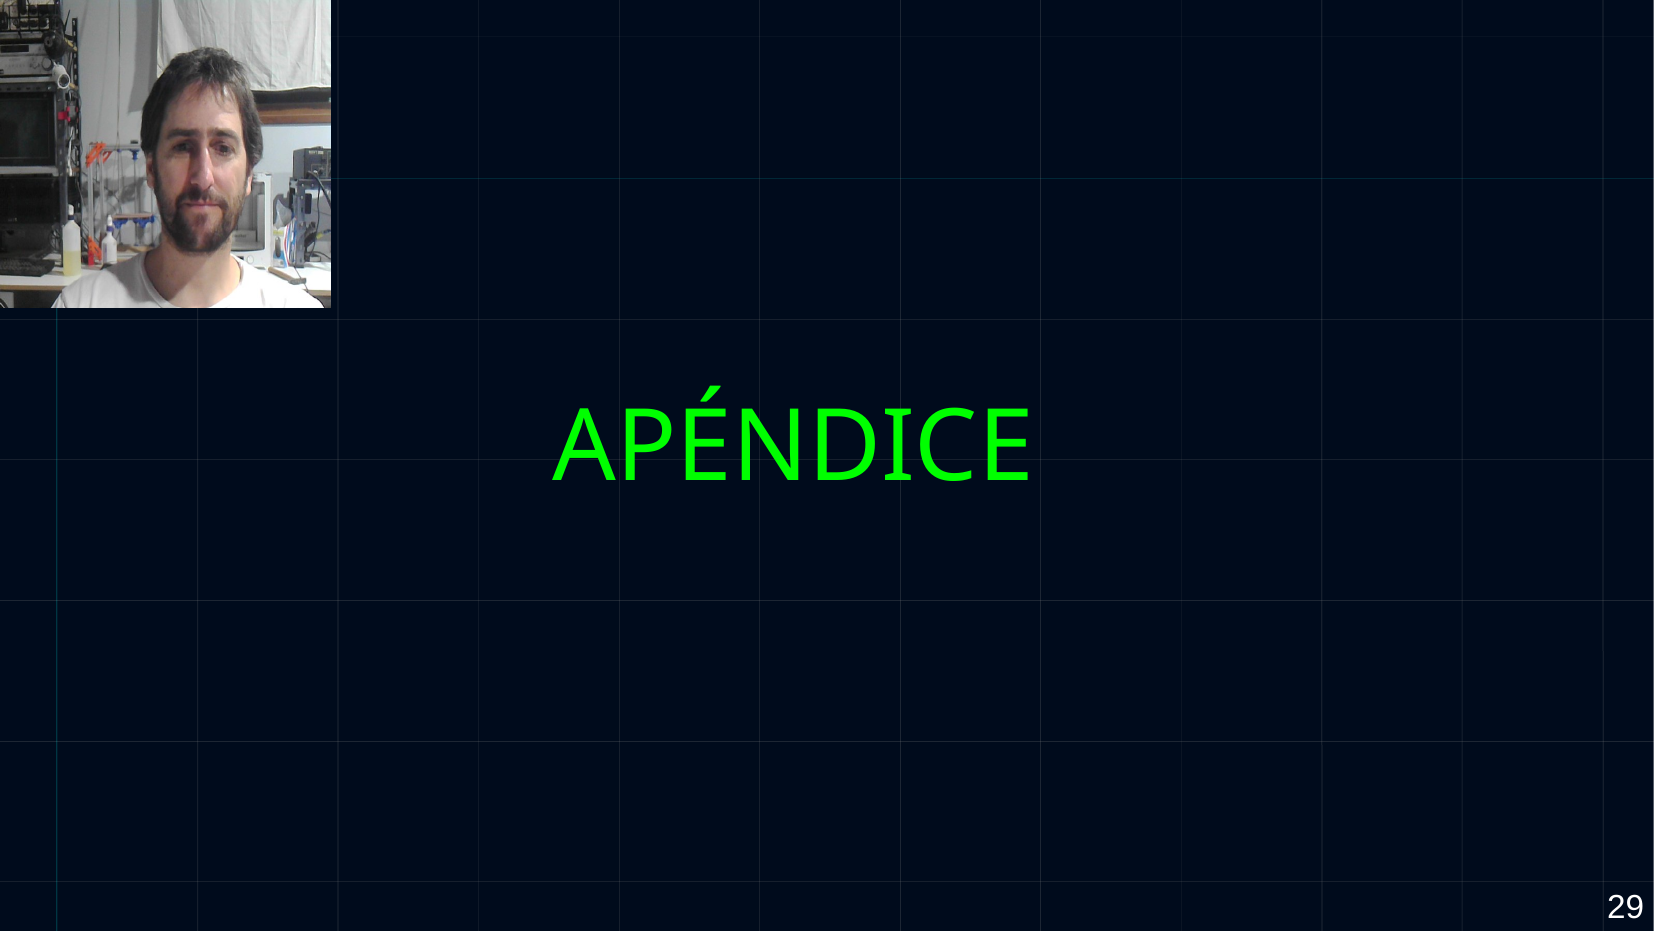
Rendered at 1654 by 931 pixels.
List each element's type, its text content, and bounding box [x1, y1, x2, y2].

text_box <number> [1592, 880, 1654, 931]
picture [0, 0, 1654, 931]
text_box APÉNDICE [537, 366, 1175, 506]
